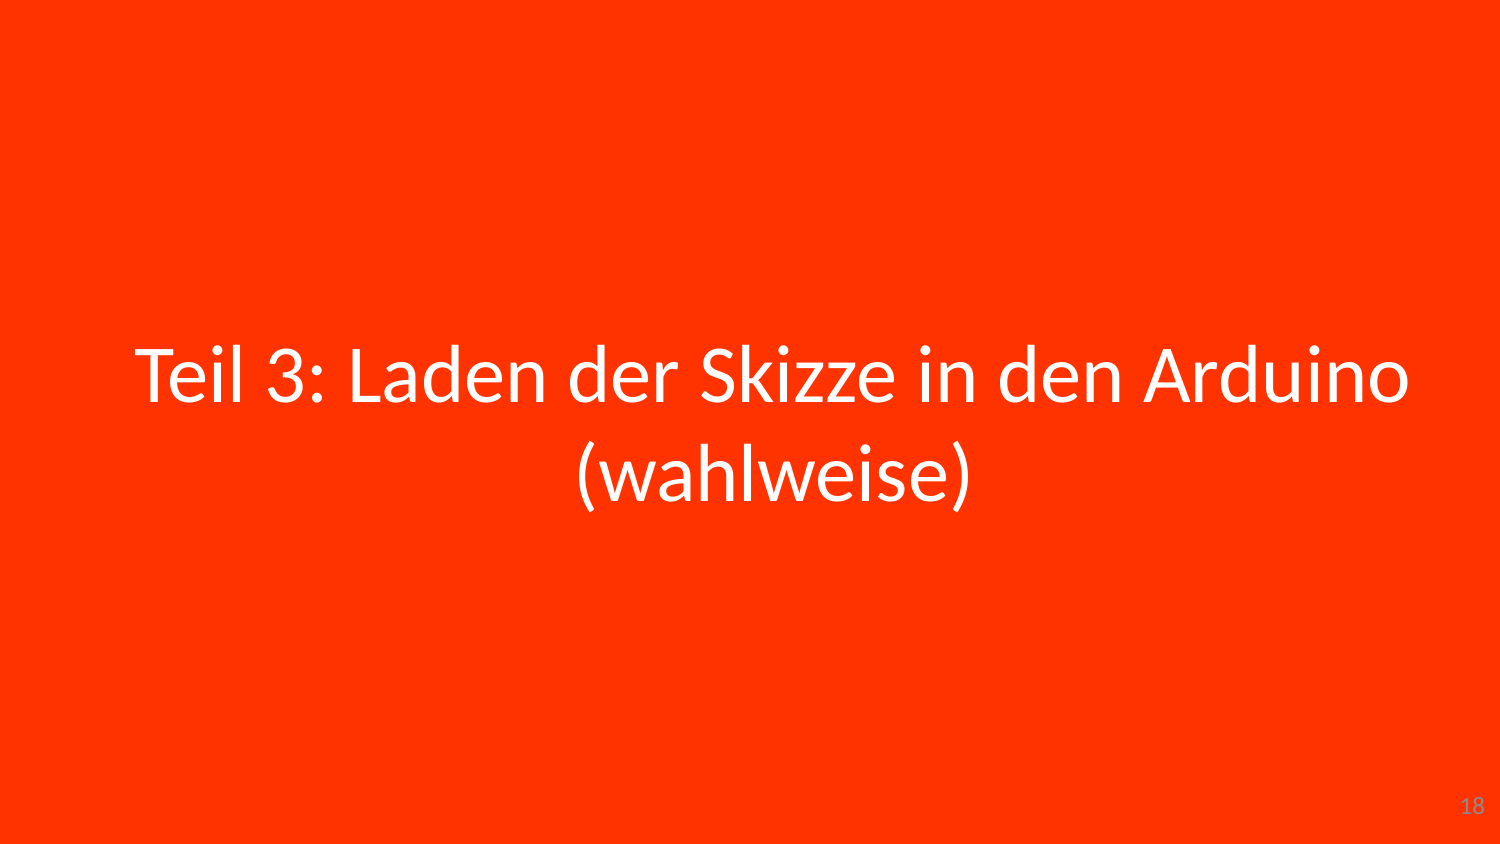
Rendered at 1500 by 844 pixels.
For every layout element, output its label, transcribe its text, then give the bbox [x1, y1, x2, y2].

title Teil 3: Laden der Skizze in den Arduino (wahlweise) [112, 262, 1436, 576]
slide_number <getal> [1415, 782, 1500, 828]
